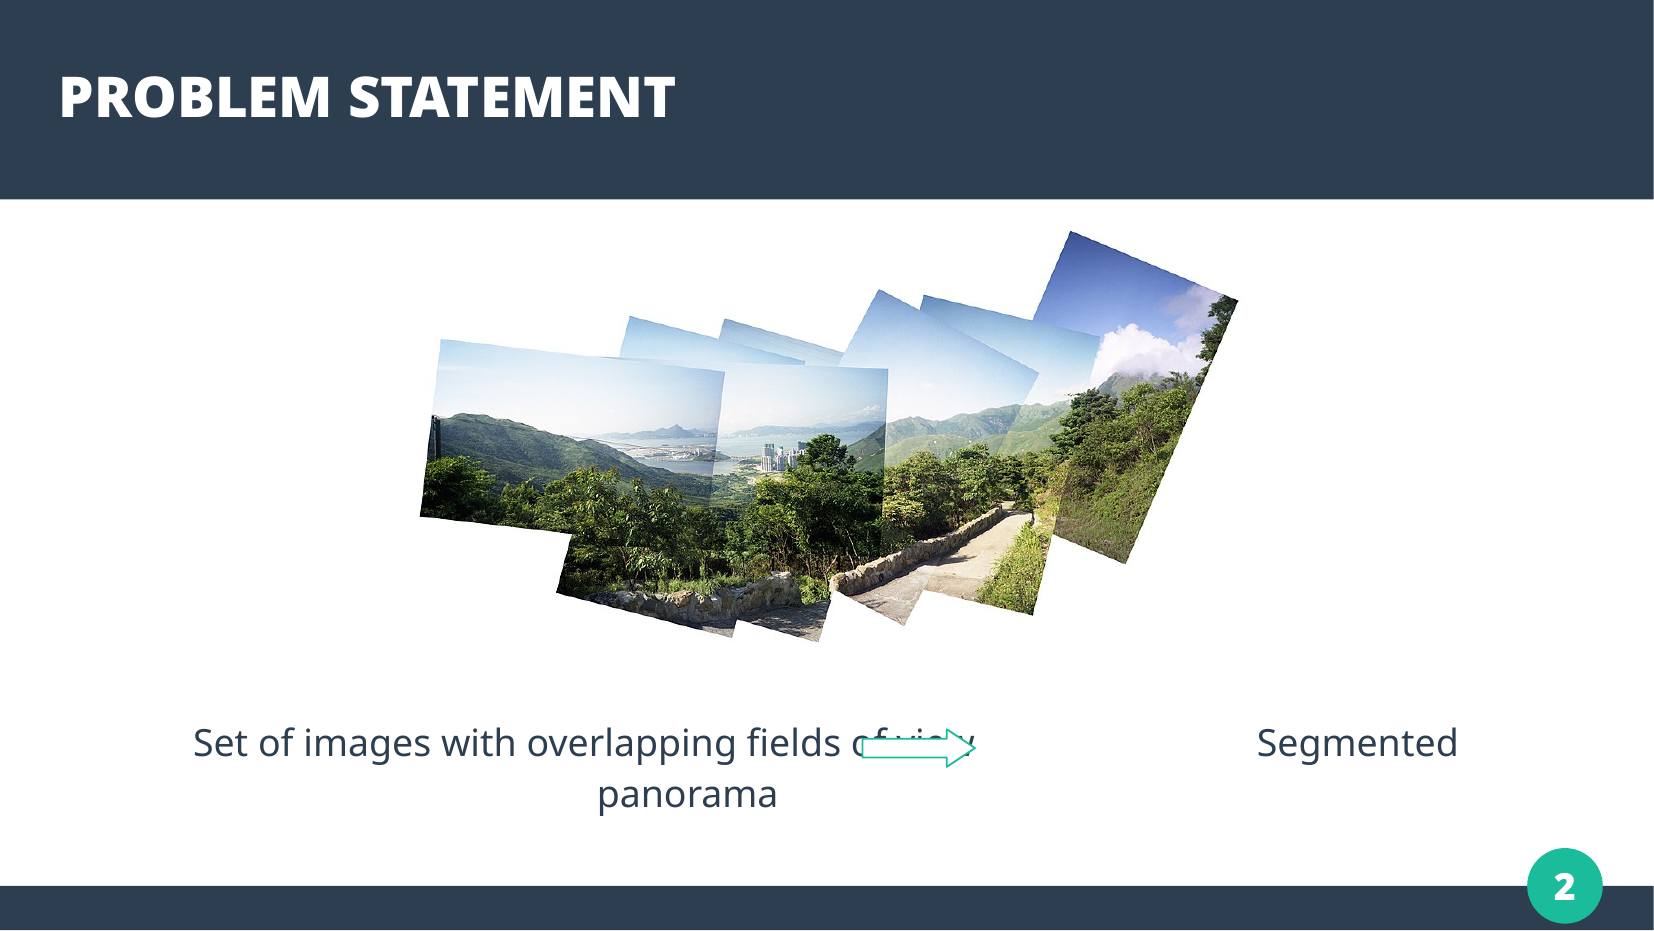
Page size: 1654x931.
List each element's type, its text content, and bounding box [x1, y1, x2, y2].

text_box Set of images with overlapping fields of view Segmented panorama [95, 712, 1559, 822]
title PROBLEM STATEMENT [59, 37, 1595, 155]
text_box [862, 729, 976, 767]
picture [410, 224, 1244, 654]
